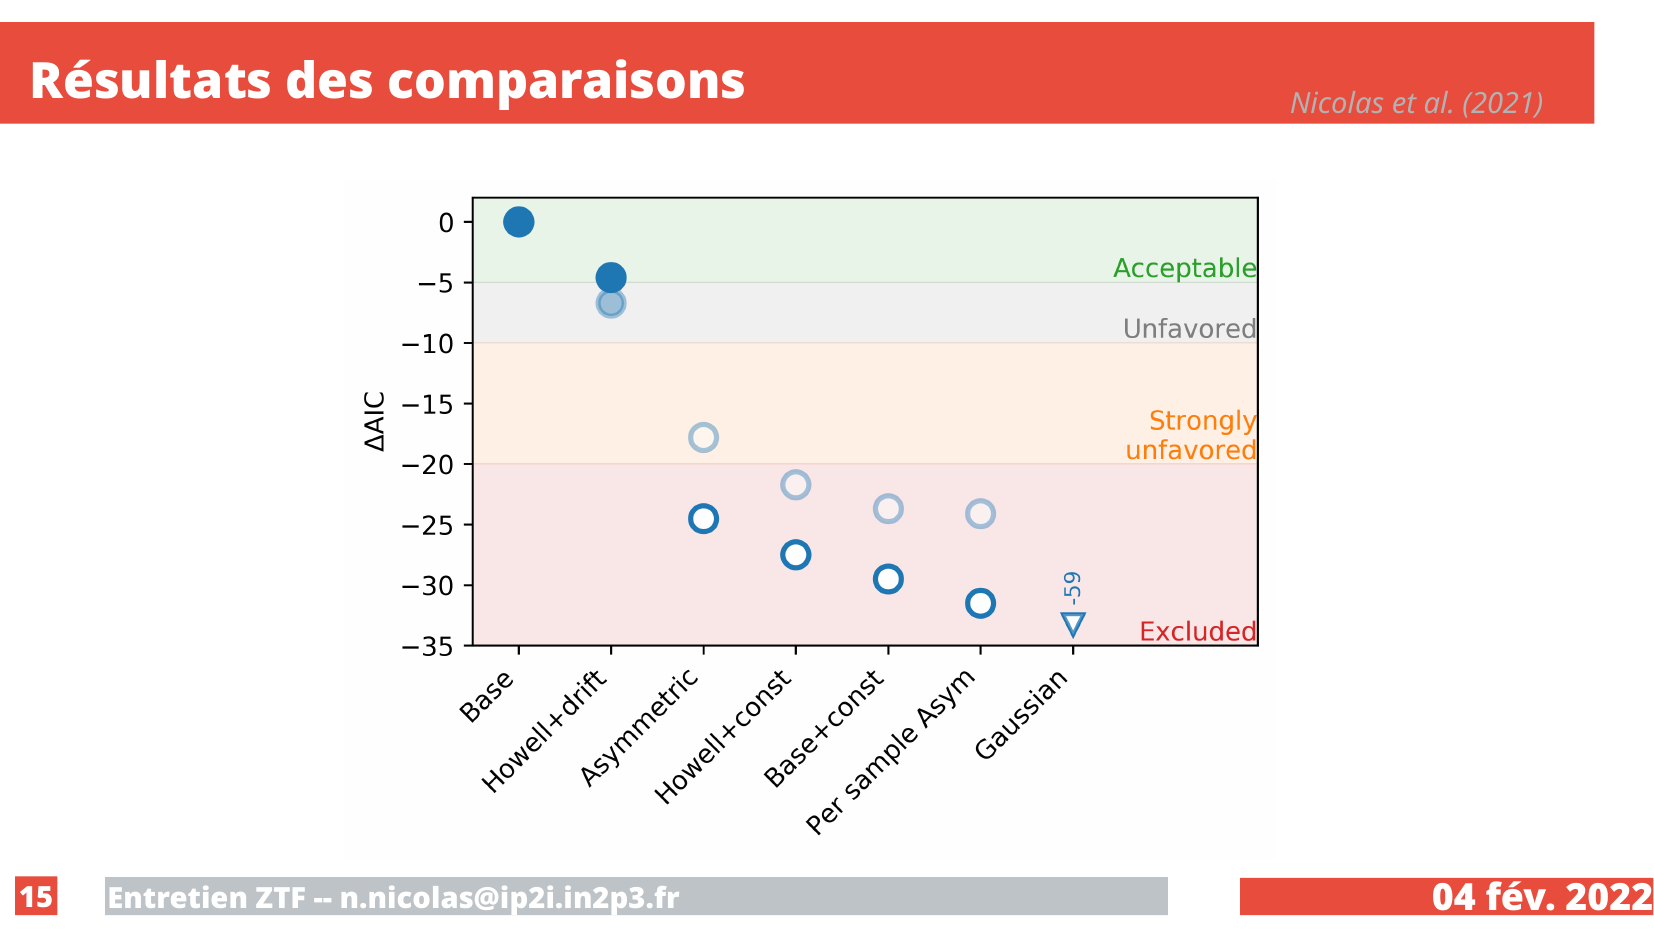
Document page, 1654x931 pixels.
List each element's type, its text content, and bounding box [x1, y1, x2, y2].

title Résultats des comparaisons [29, 44, 1565, 113]
text_box Nicolas et al. (2021) [1275, 75, 1601, 125]
picture [345, 179, 1276, 859]
